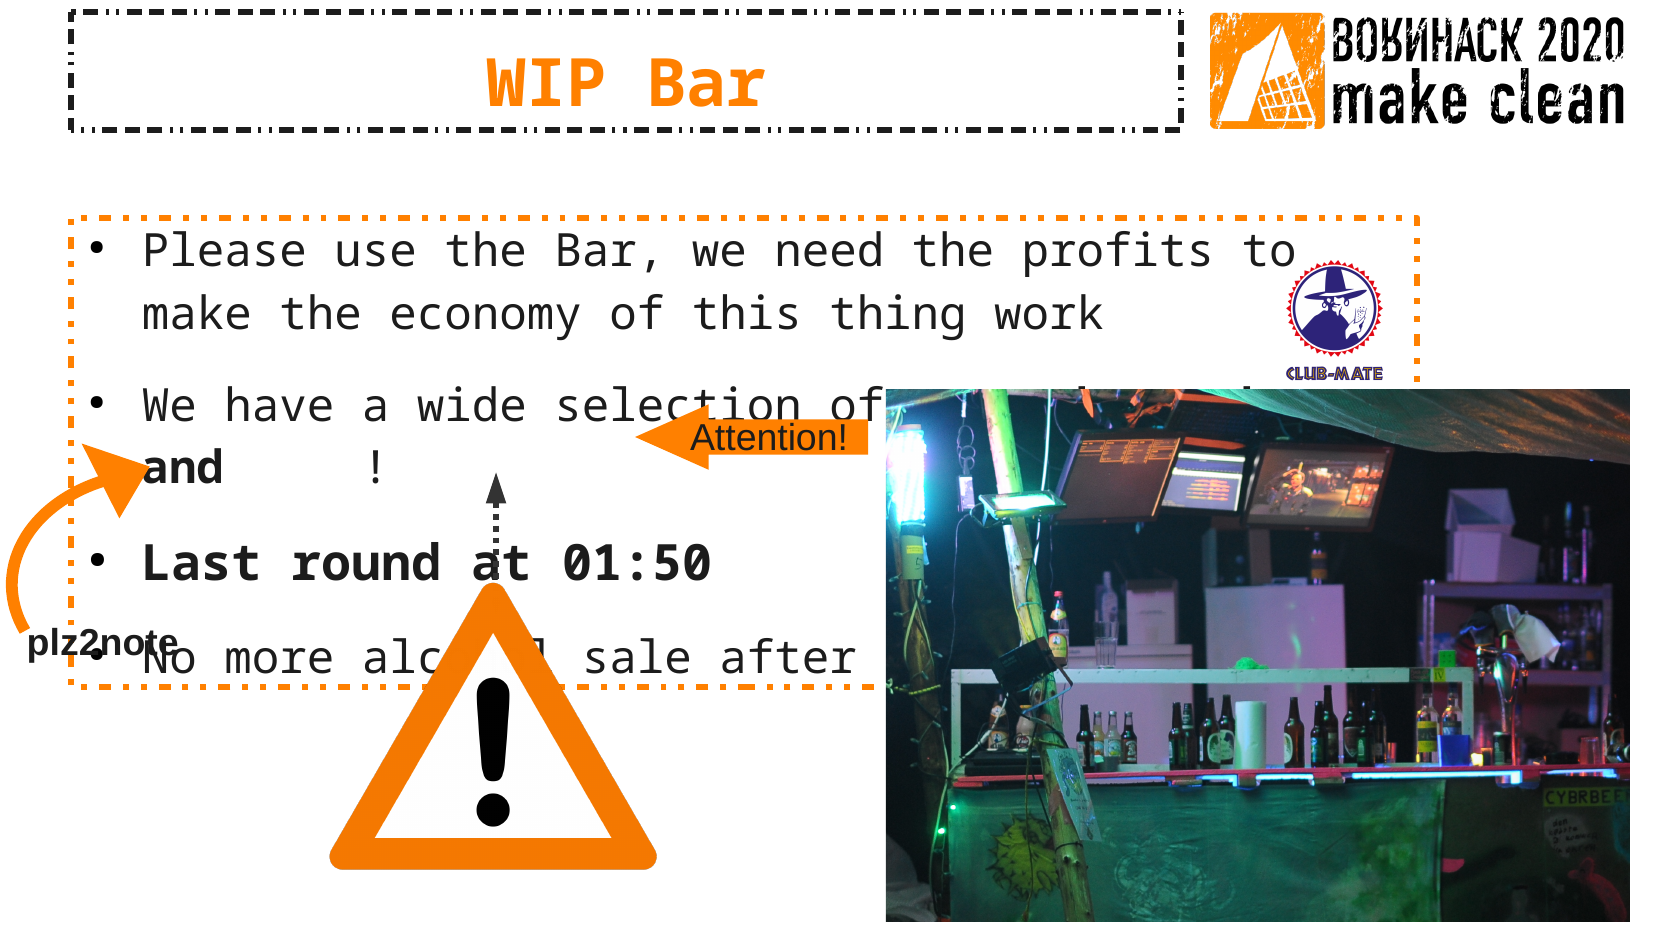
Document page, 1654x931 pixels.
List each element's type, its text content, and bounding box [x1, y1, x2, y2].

picture [1210, 11, 1654, 130]
text_box [11, 453, 142, 614]
text_box Attention! [649, 413, 711, 461]
picture [324, 578, 662, 874]
title WIP Bar [70, 11, 1182, 130]
picture [885, 247, 1630, 922]
text_box plz2note [11, 614, 201, 674]
subtitle Please use the Bar, we need the profits to make the economy of this thing work We have a wide selection of,e.g., beer, booze and ! Last round at 01:50 No more alcohol sale after 02:00 [70, 217, 1418, 567]
text_box Attention! [705, 425, 863, 449]
